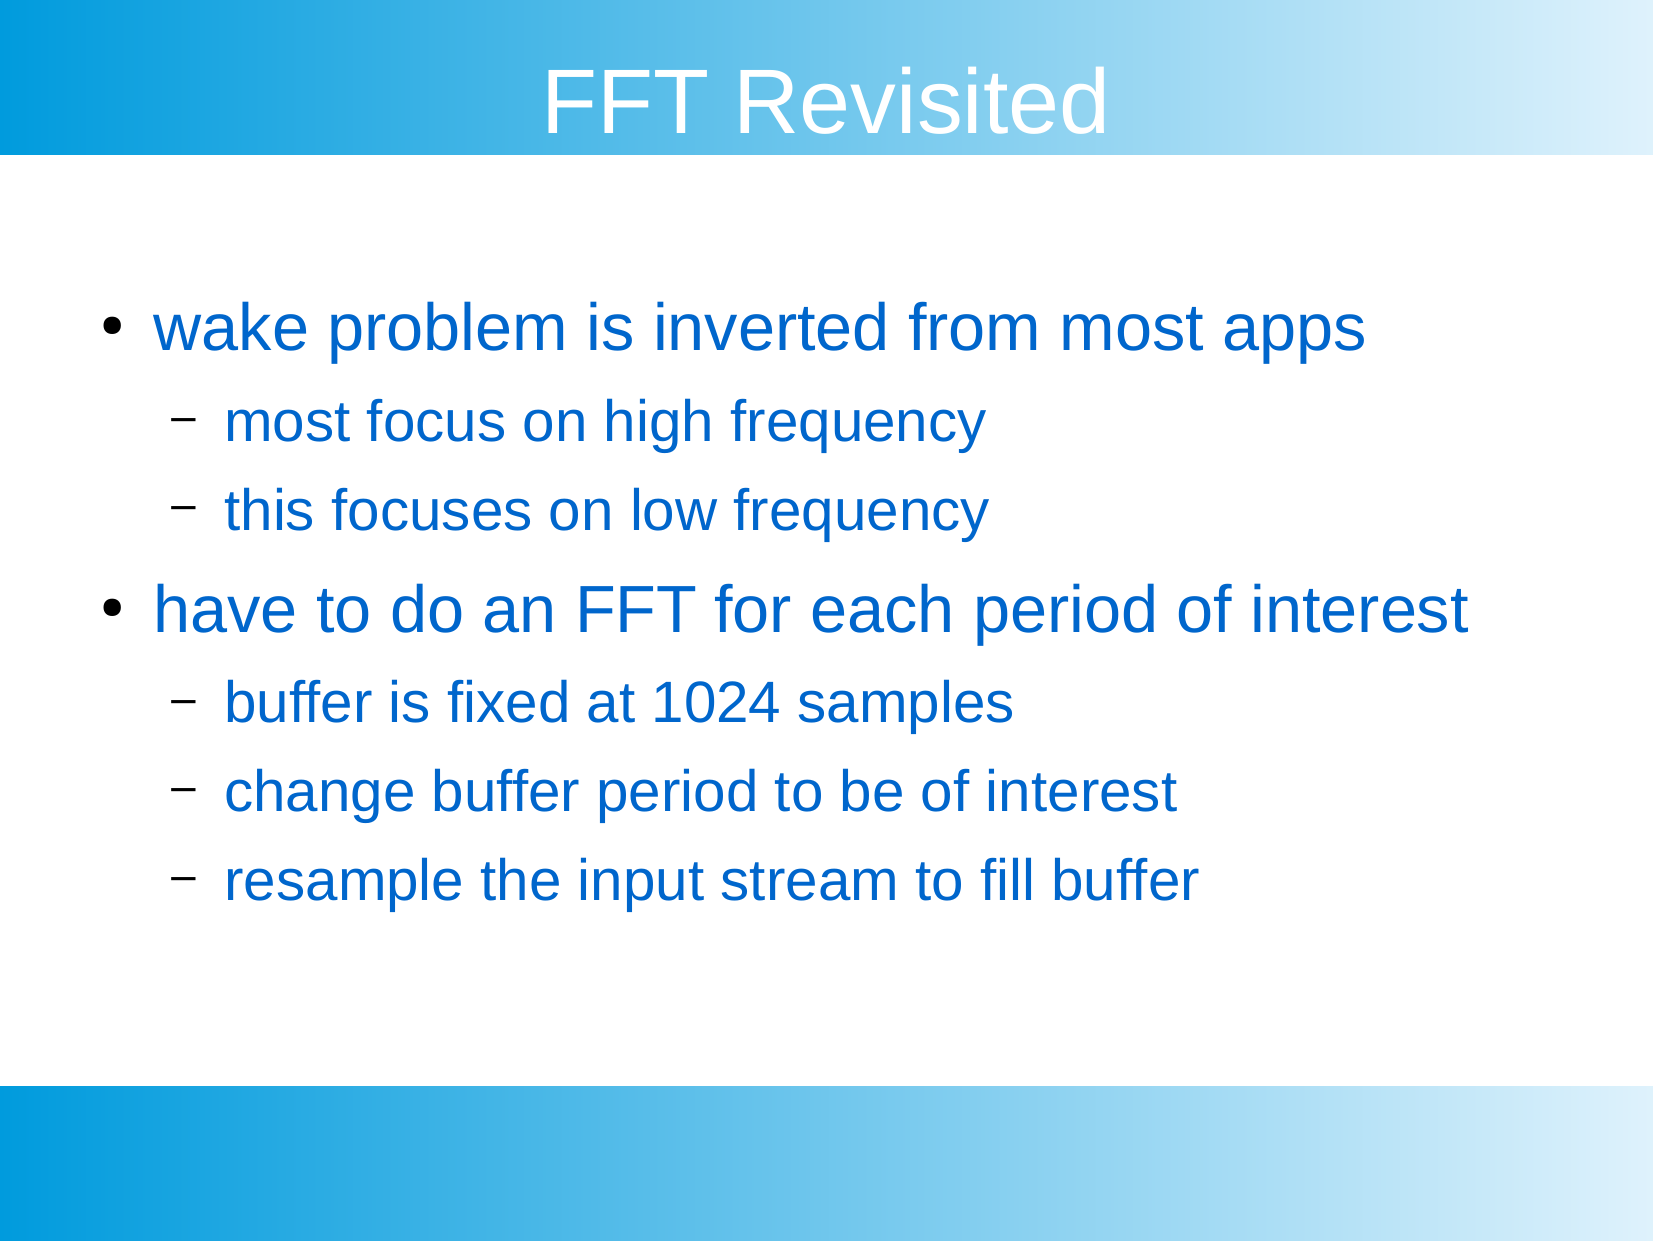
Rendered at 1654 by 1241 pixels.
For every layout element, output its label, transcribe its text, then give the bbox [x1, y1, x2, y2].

list wake problem is inverted from most apps most focus on high frequency this focuses on low frequency have to do an FFT for each period of interest buffer is fixed at 1024 samples change buffer period to be of interest resample the input stream to fill buffer [82, 290, 1571, 1010]
title FFT Revisited [82, 49, 1571, 155]
